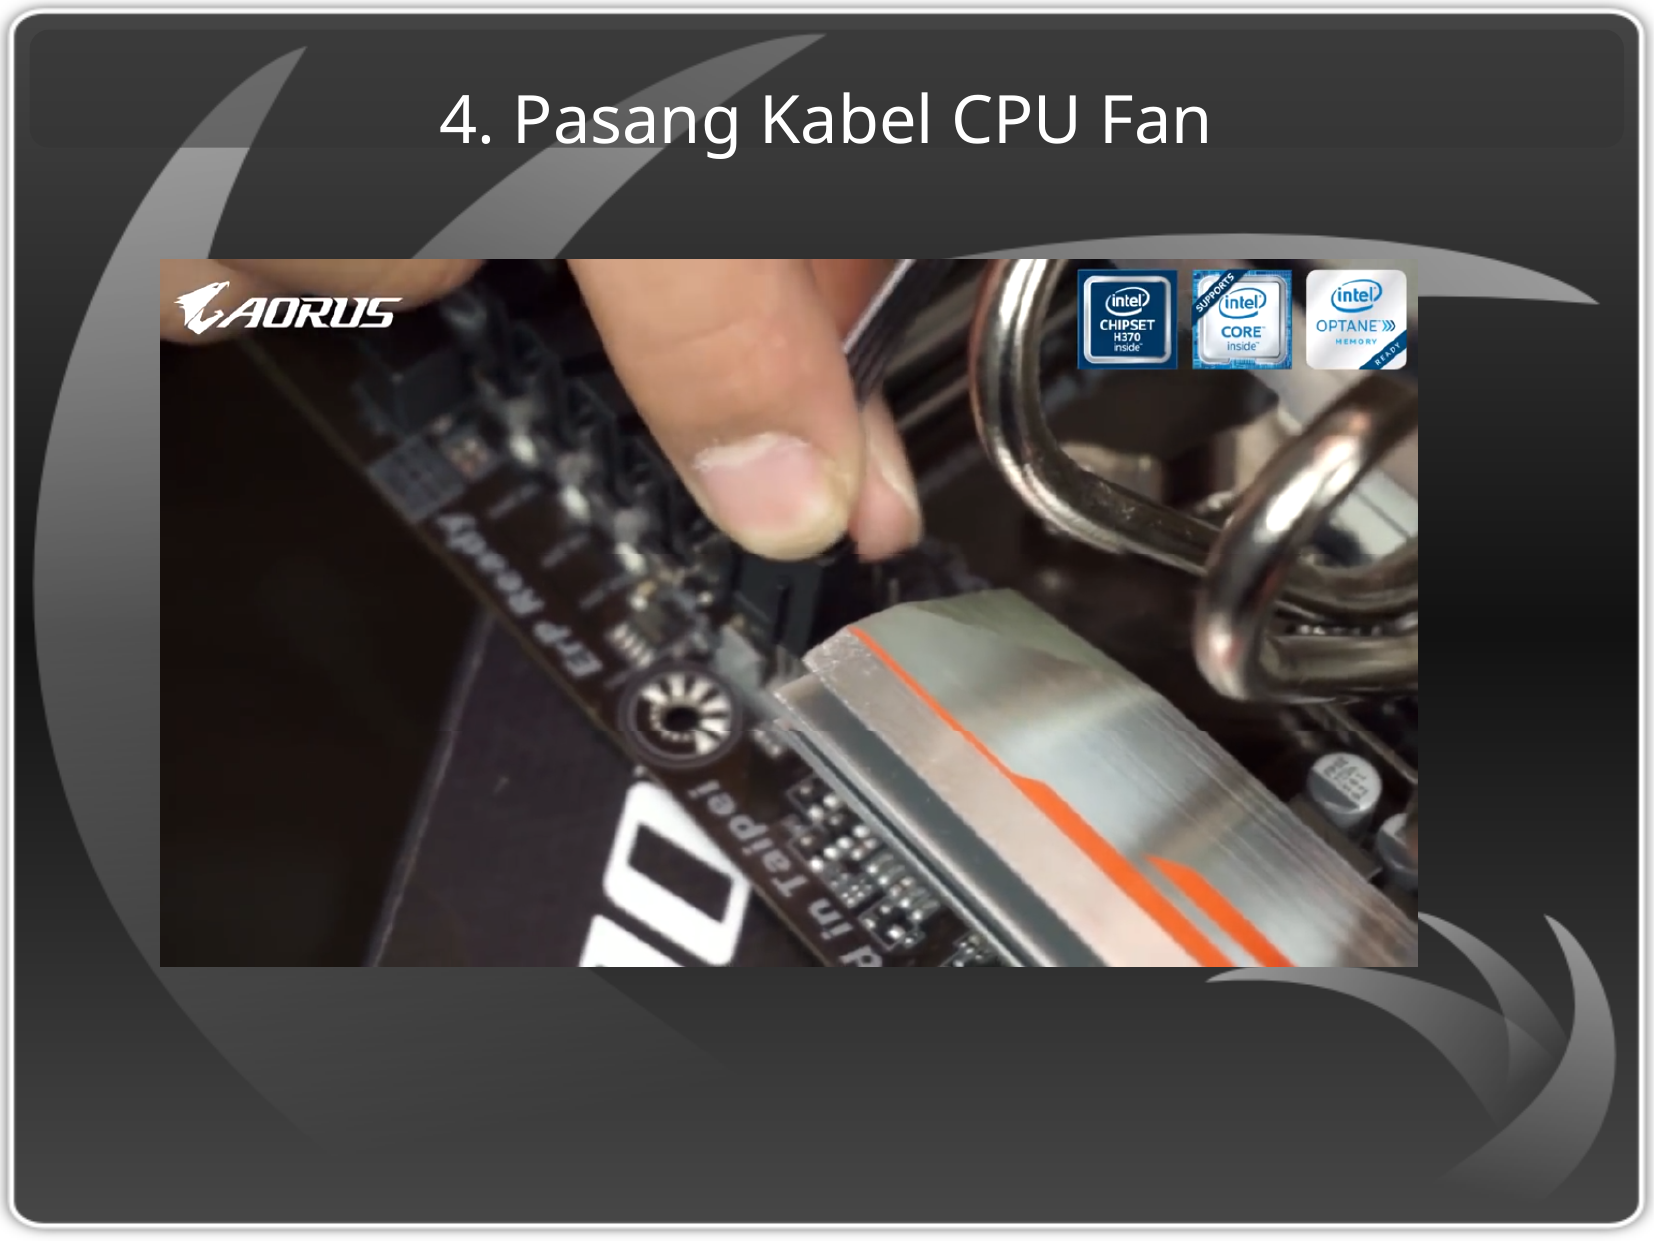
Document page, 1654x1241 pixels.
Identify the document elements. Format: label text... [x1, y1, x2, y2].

picture [0, 0, 1654, 1241]
text_box 4. Pasang Kabel CPU Fan [29, 29, 1625, 207]
